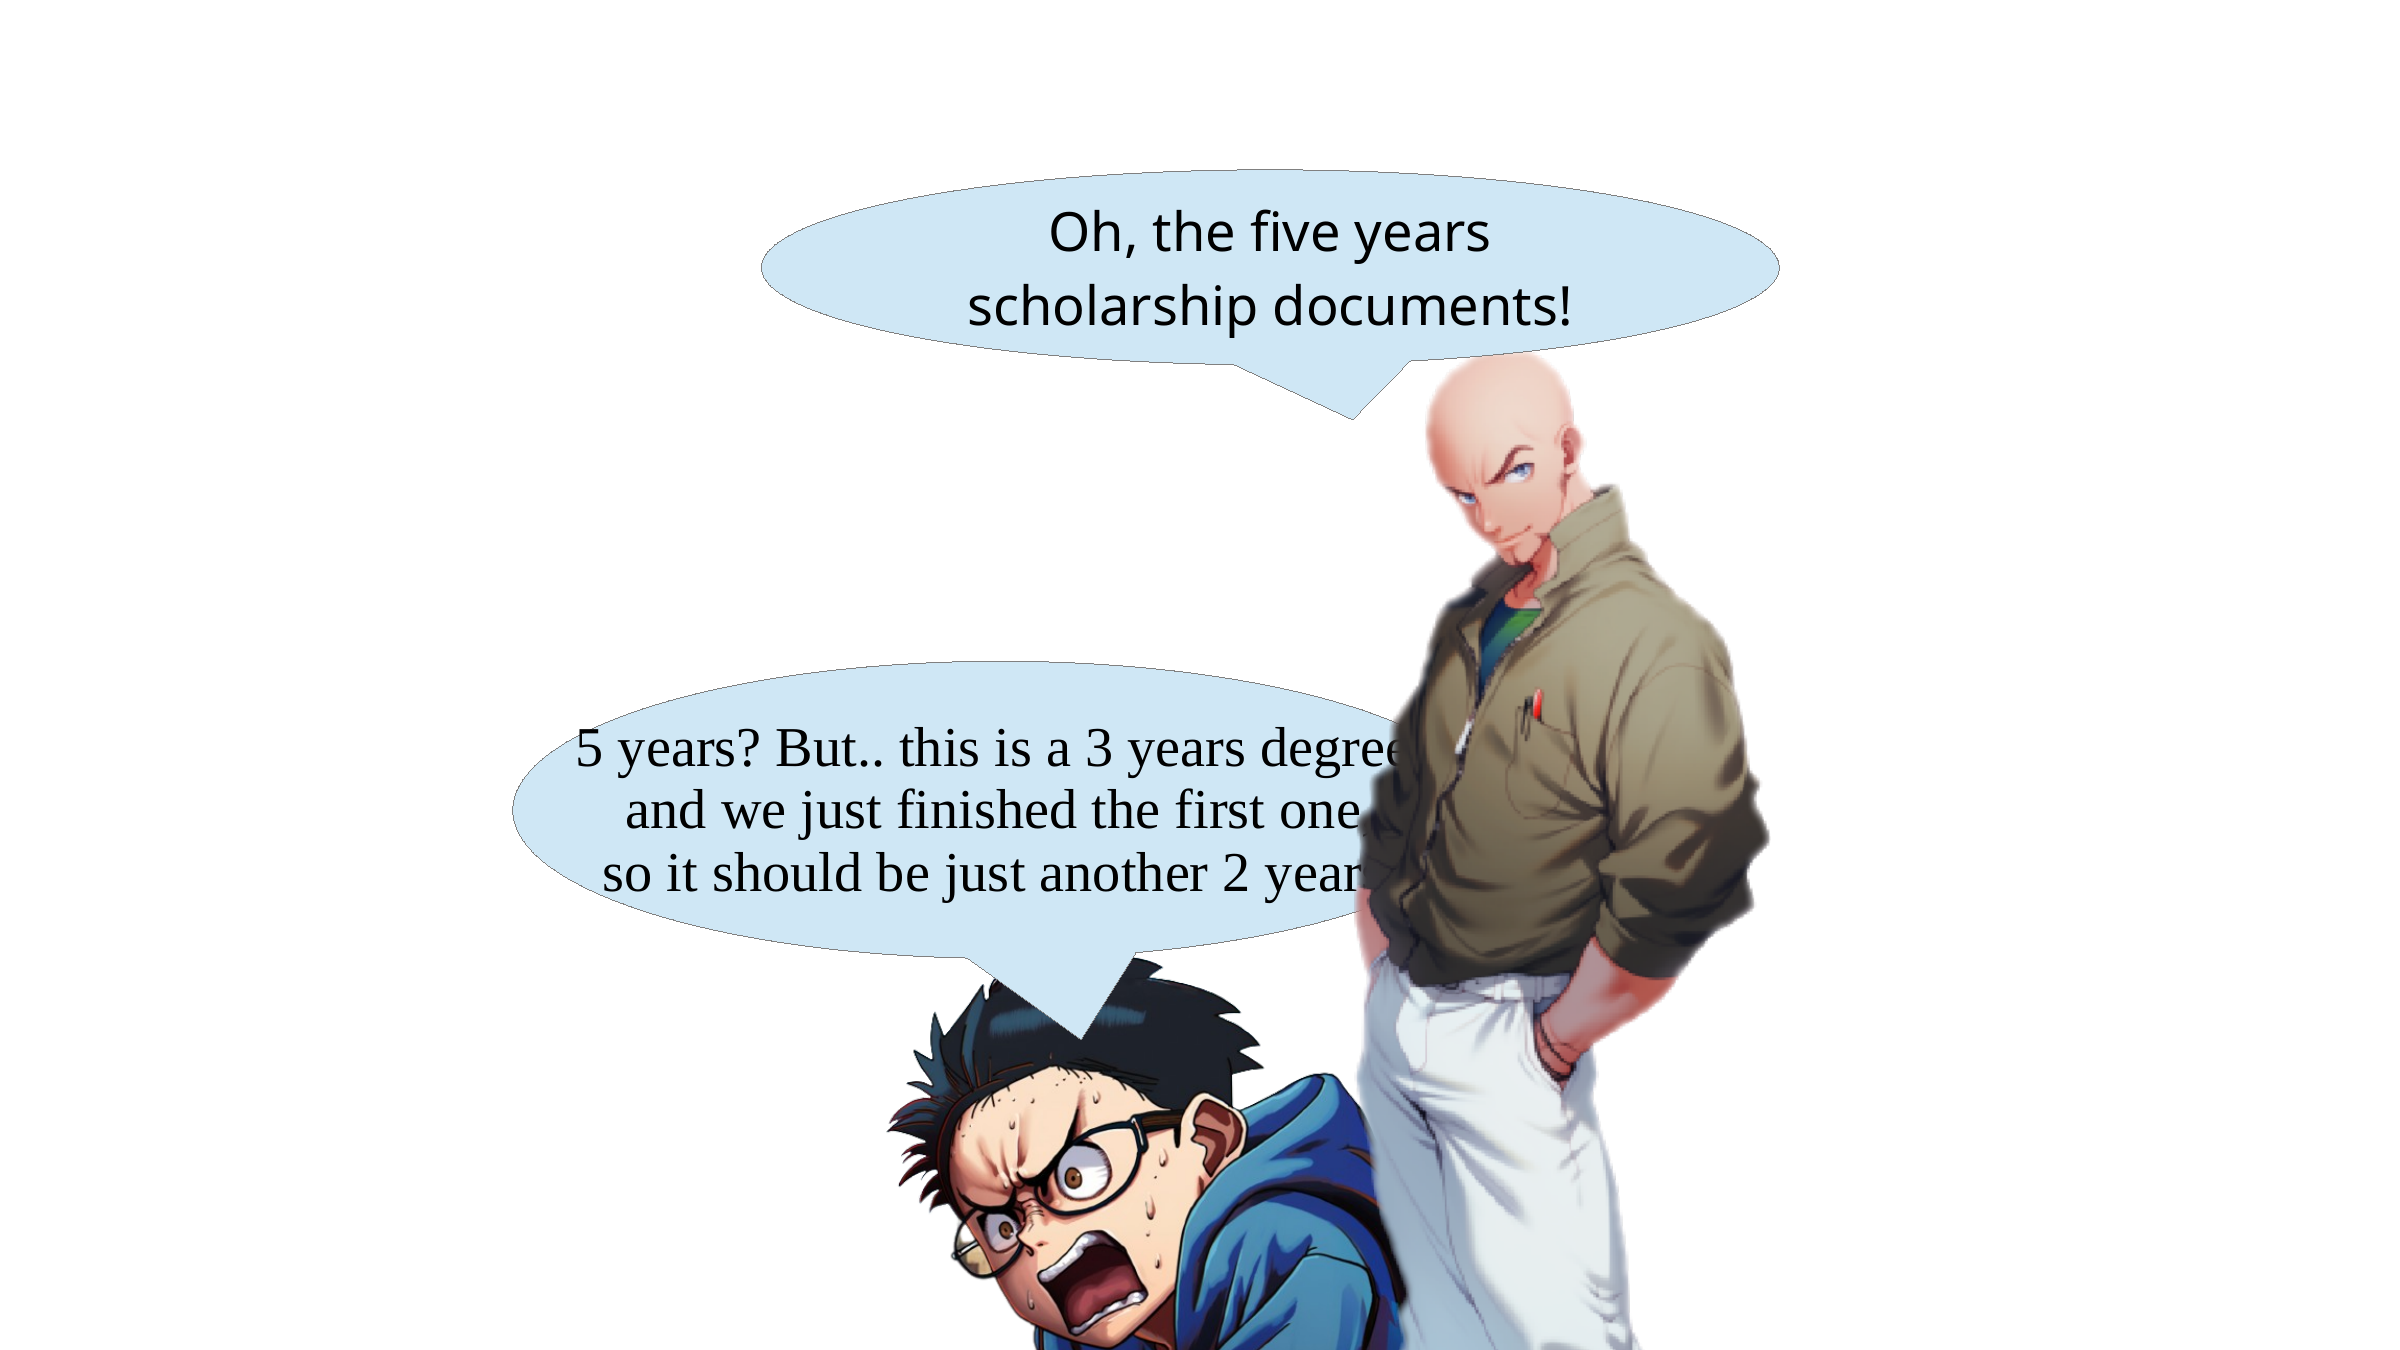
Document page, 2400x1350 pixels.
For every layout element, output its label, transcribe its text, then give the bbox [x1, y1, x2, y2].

text_box 5 years? But.. this is a 3 years degree and we just finished the first one, so it should be just another 2 years. [512, 661, 1188, 1040]
picture [876, 0, 1887, 1350]
text_box Oh, the five years scholarship documents! [761, 169, 1780, 420]
